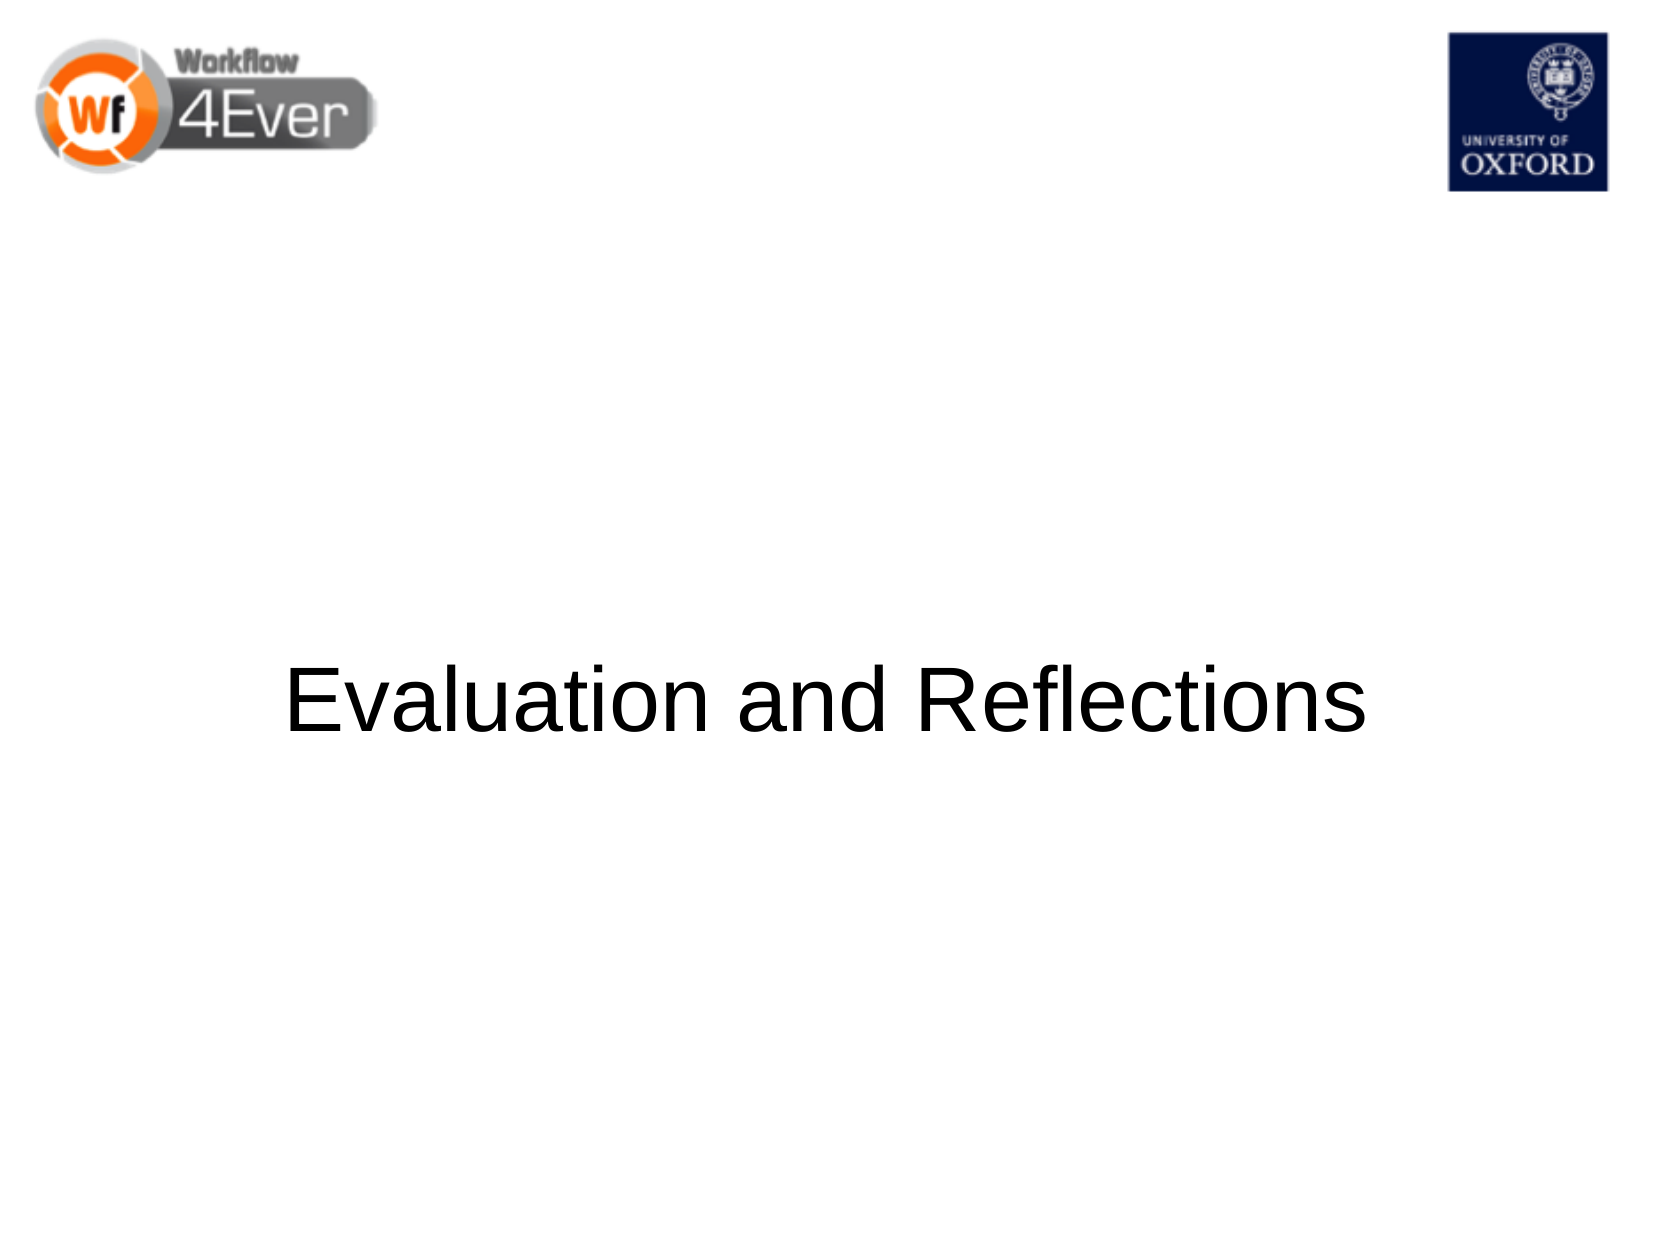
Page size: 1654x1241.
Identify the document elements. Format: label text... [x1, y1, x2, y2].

picture [29, 33, 384, 181]
picture [1446, 29, 1612, 194]
subtitle Evaluation and Reflections [82, 290, 1571, 1109]
